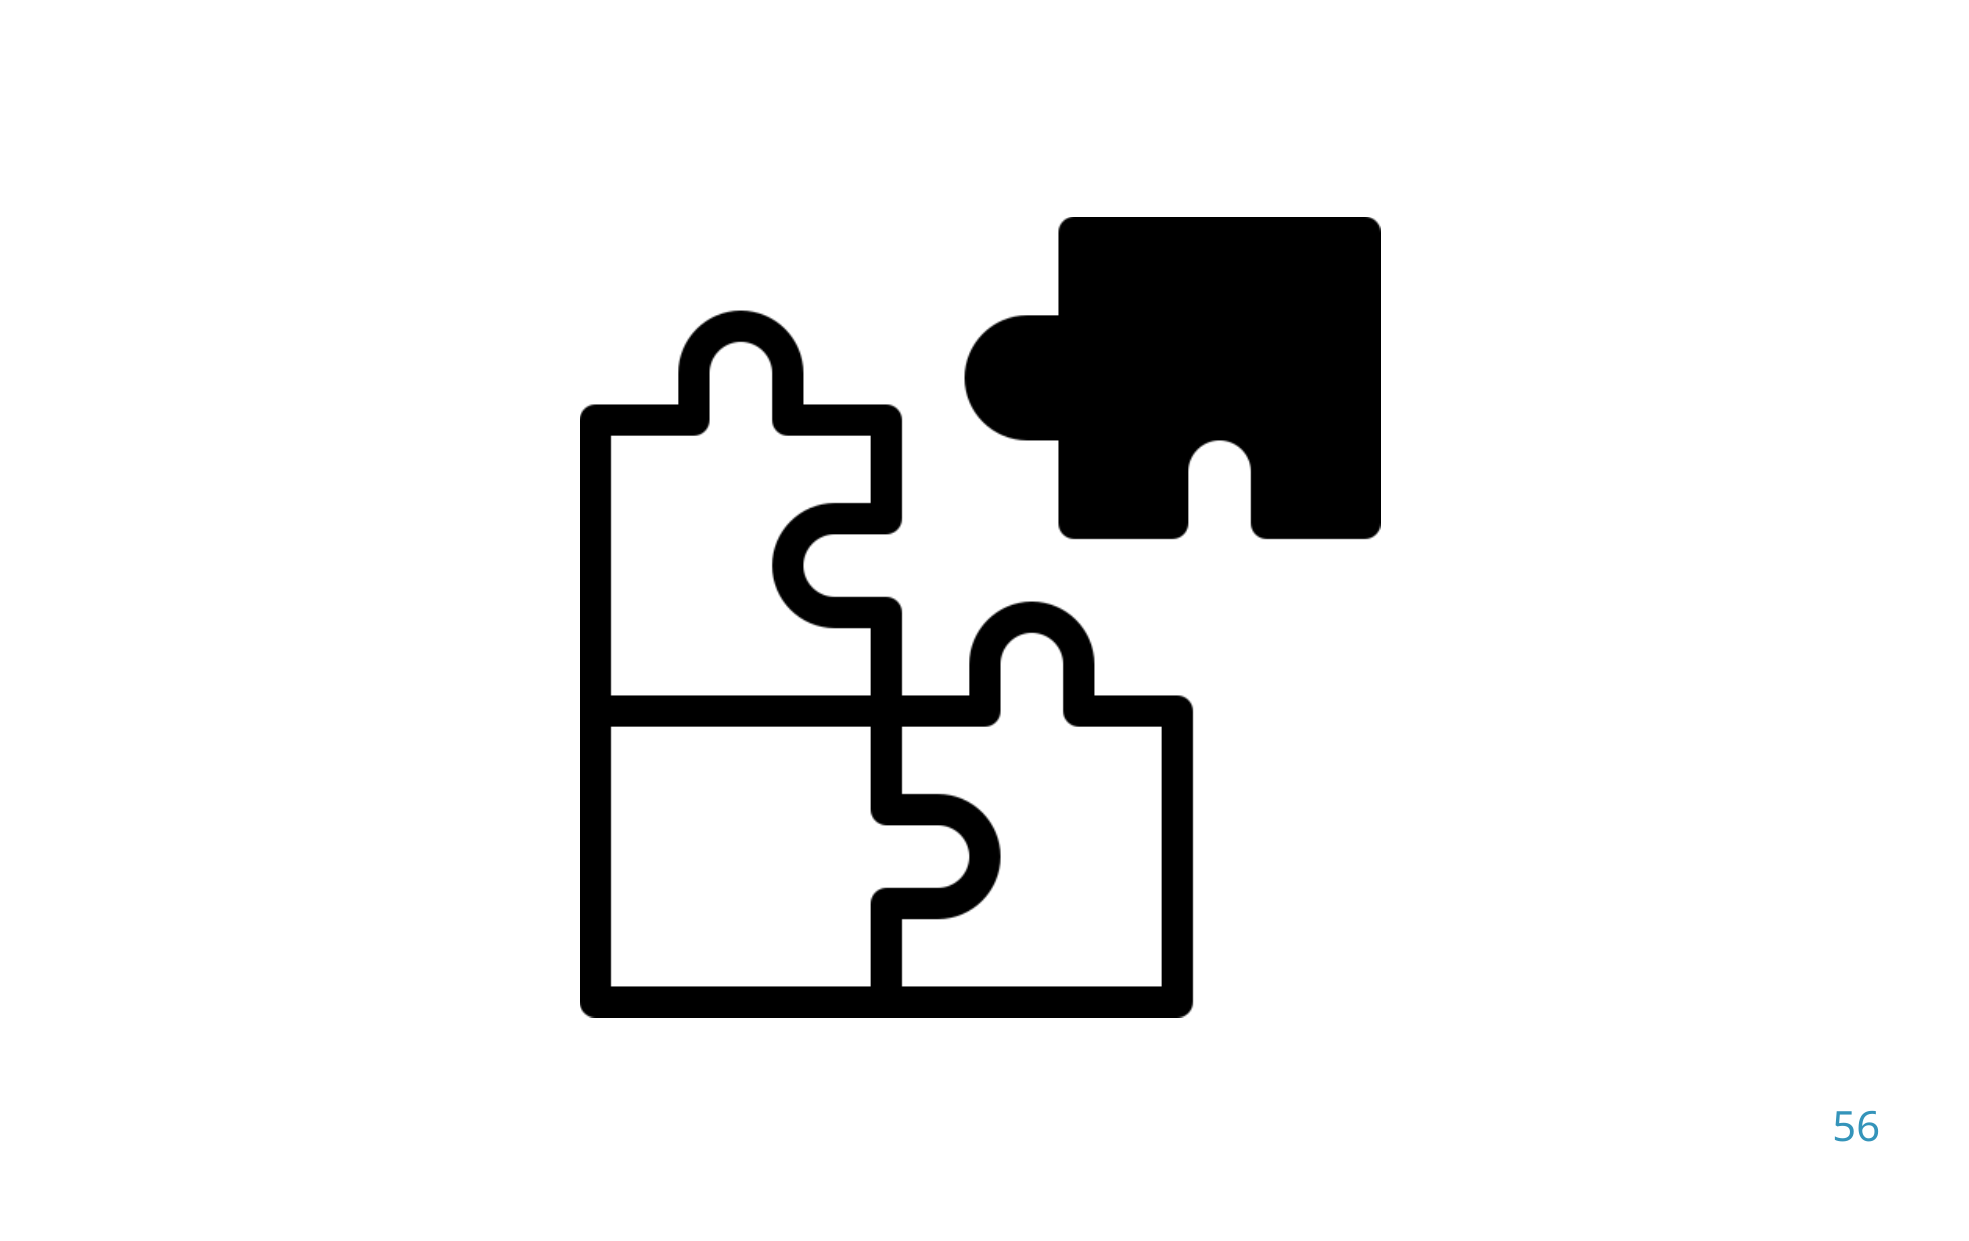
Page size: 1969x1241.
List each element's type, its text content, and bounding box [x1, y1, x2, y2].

picture [580, 217, 1381, 1018]
text_box <number> [1723, 1069, 1896, 1159]
